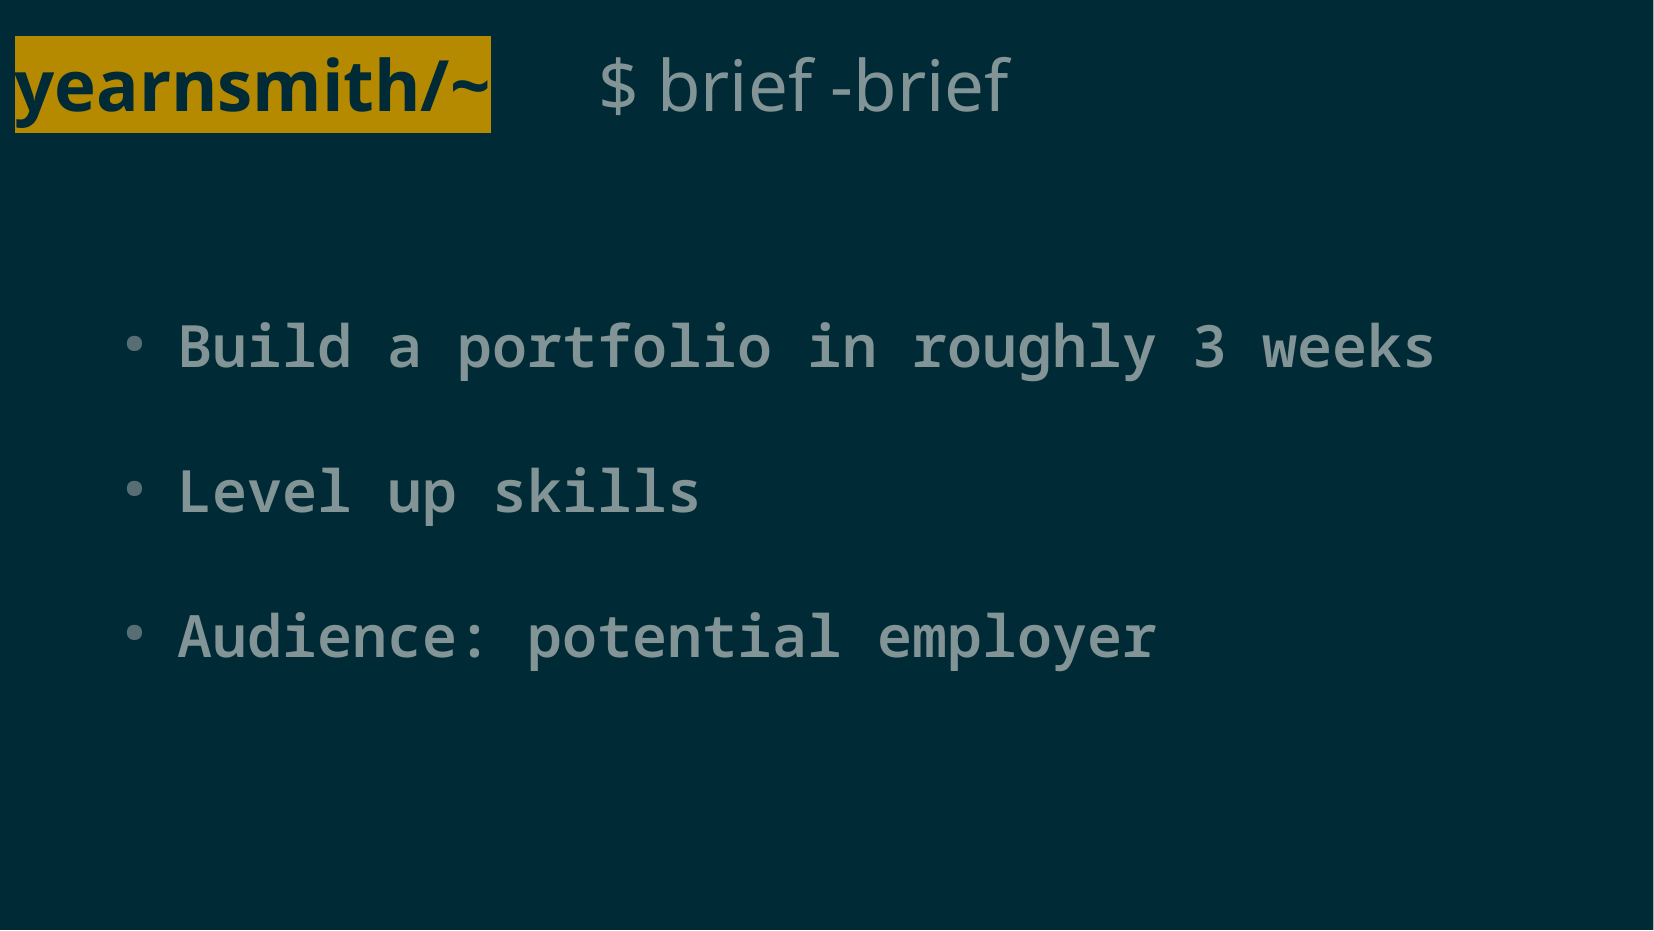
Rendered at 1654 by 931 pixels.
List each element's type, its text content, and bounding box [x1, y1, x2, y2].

list Build a portfolio in roughly 3 weeks Level up skills Audience: potential employer [106, 265, 1595, 806]
title Yearnsmith/~ [14, 40, 555, 128]
title $ brief -Brief [598, 0, 1364, 172]
